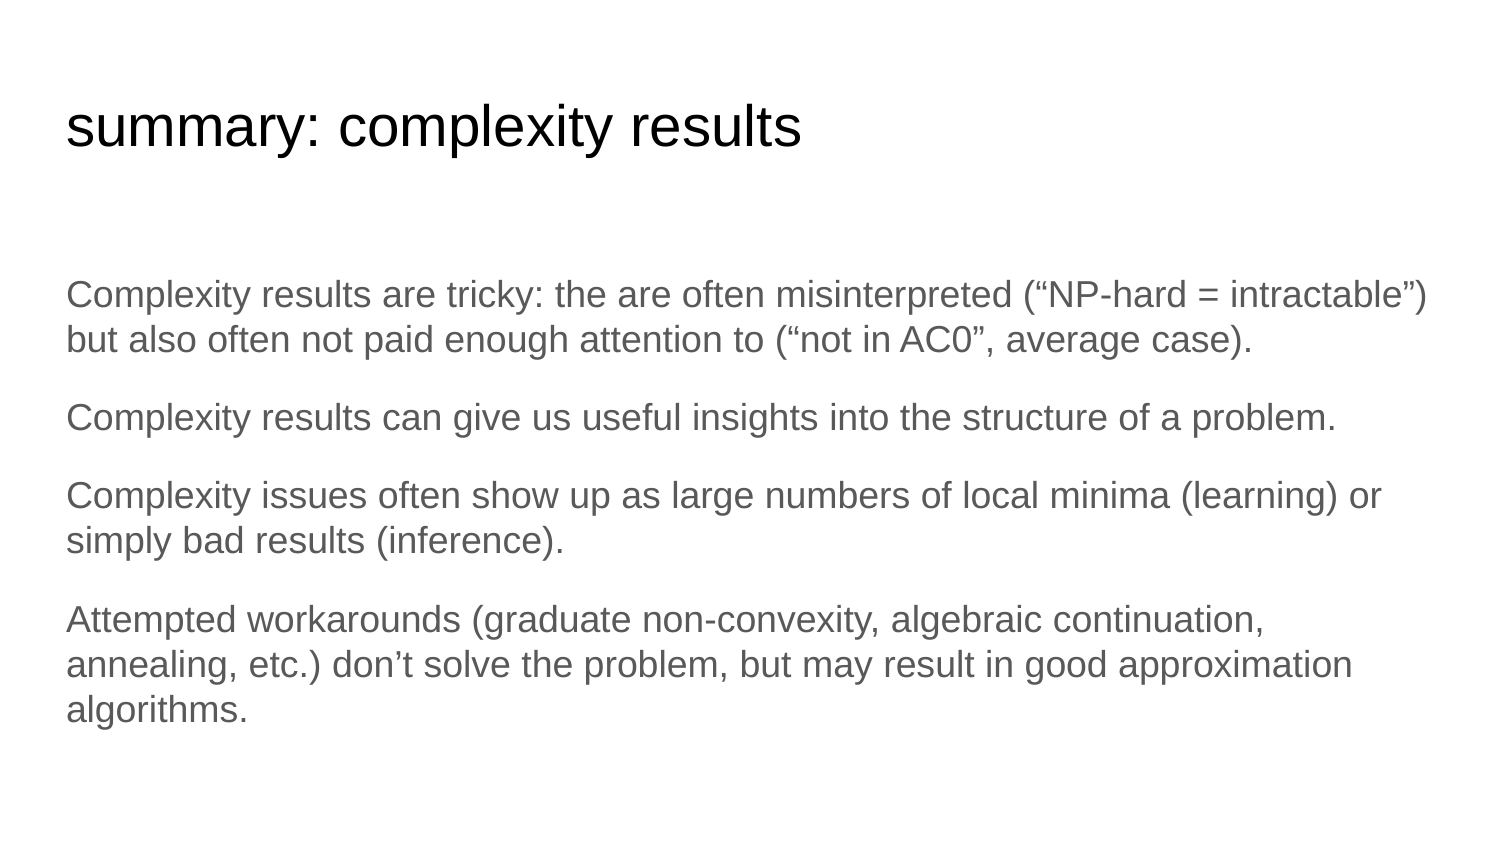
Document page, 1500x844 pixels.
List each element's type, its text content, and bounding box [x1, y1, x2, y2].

list Complexity results are tricky: the are often misinterpreted (“NP-hard = intractable”) but also often not paid enough attention to (“not in AC0”, average case). Complexity results can give us useful insights into the structure of a problem. Complexity issues often show up as large numbers of local minima (learning) or simply bad results (inference). Attempted workarounds (graduate non-convexity, algebraic continuation, annealing, etc.) don’t solve the problem, but may result in good approximation algorithms. [51, 189, 1449, 811]
title summary: complexity results [51, 72, 1449, 167]
